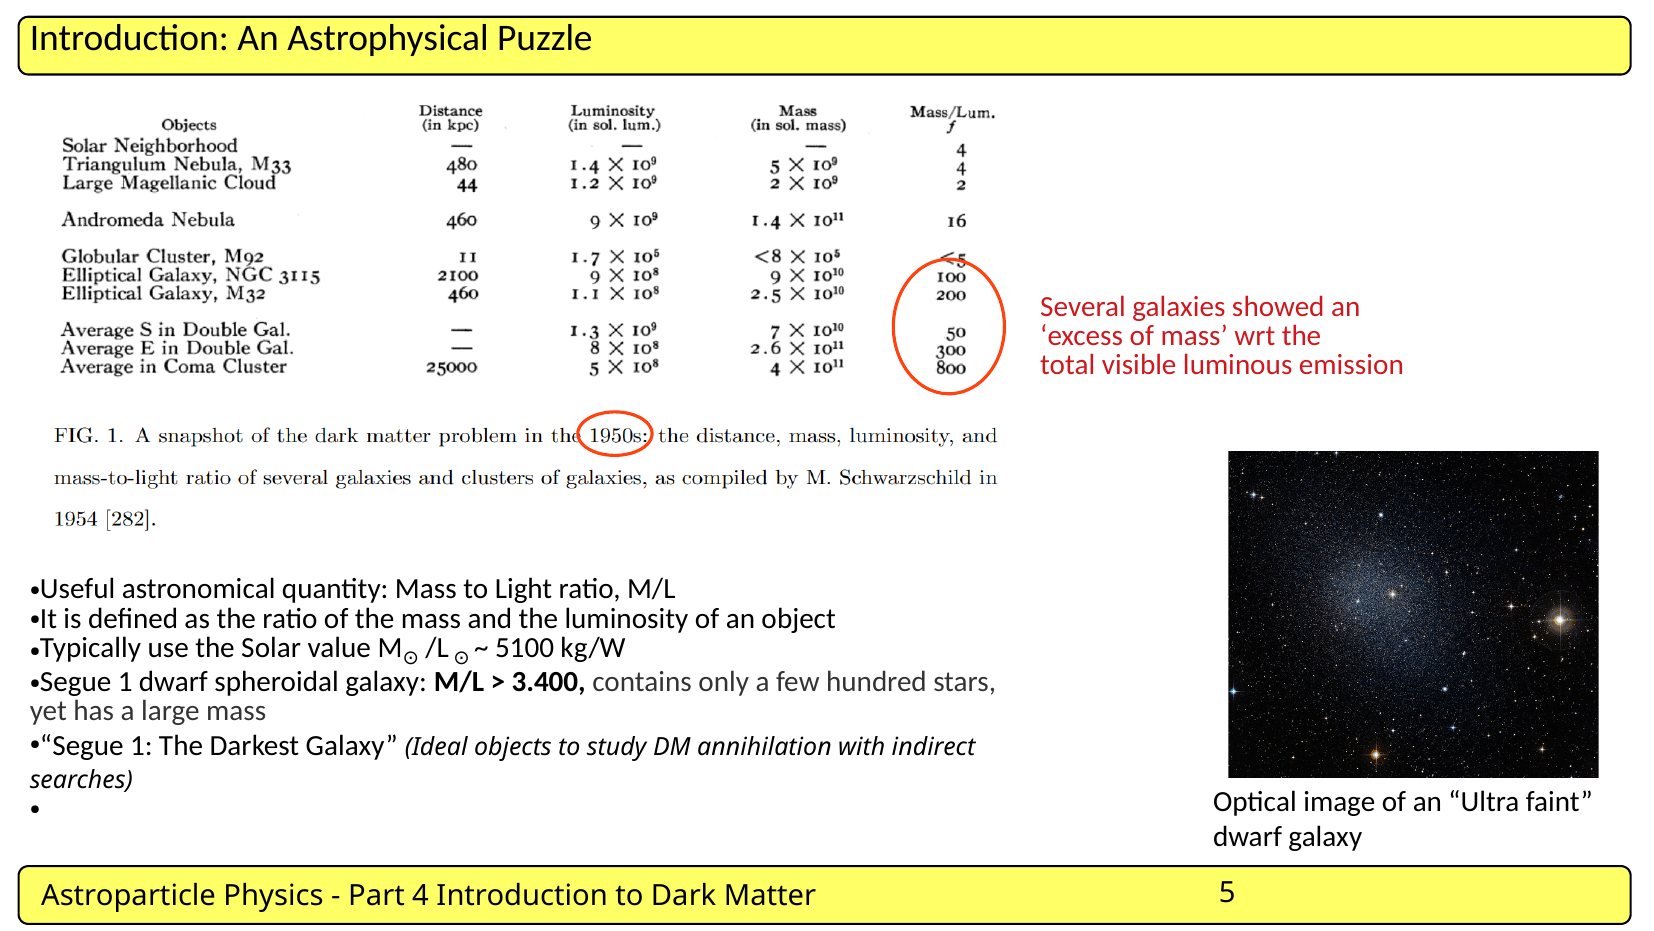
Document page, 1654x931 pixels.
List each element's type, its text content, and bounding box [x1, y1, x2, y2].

picture [1228, 451, 1599, 774]
text_box Several galaxies showed an ‘excess of mass’ wrt the total visible luminous emission [1025, 286, 1423, 410]
text_box Optical image of an “Ultra faint” dwarf galaxy [1198, 774, 1654, 861]
text_box Useful astronomical quantity: Mass to Light ratio, M/L It is defined as the ratio of the mass and the luminosity of an object Typically use the Solar value M⊙ /L ⊙ ~ 5100 kg/W Segue 1 dwarf spheroidal galaxy: M/L > 3.400, contains only a few hundred stars, yet has a large mass “Segue 1: The Darkest Galaxy” (Ideal objects to study DM annihilation with indirect searches) [15, 569, 1014, 909]
text_box Introduction: An Astrophysical Puzzle [15, 15, 615, 120]
text_box Astroparticle Physics - Part 4 Introduction to Dark Matter [40, 876, 939, 931]
text_box [1218, 873, 1604, 931]
picture [32, 87, 1026, 549]
